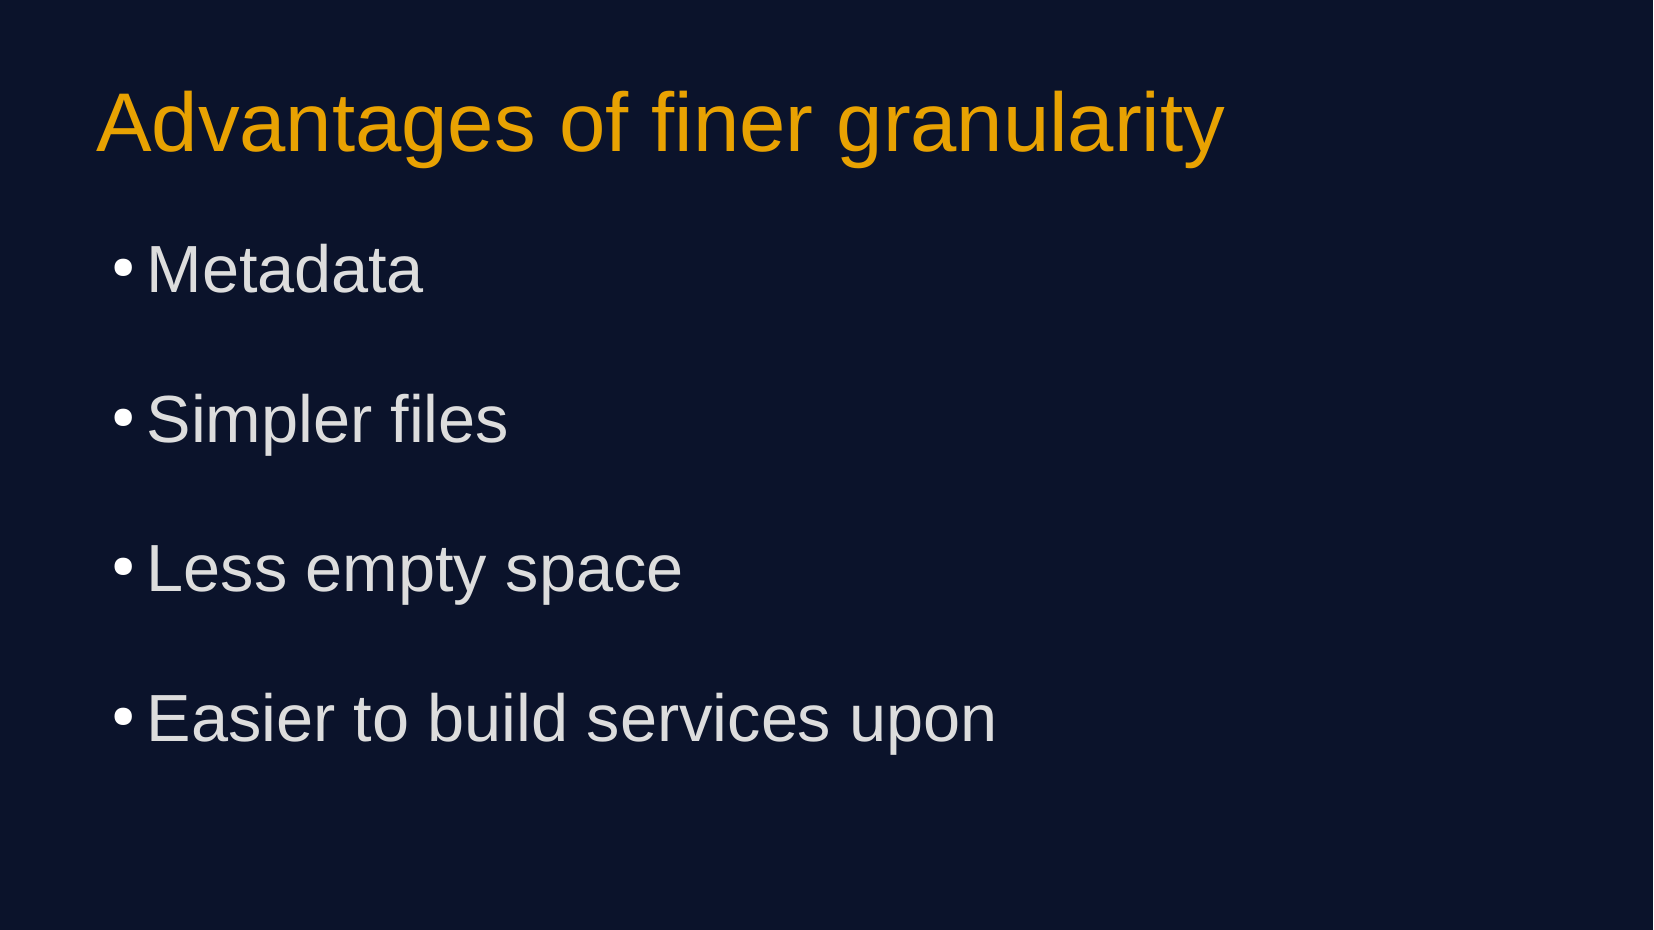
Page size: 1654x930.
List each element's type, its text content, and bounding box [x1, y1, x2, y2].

text_box Metadata Simpler files Less empty space Easier to build services upon [96, 225, 1238, 912]
title Advantages of finer granularity [96, 0, 1276, 263]
